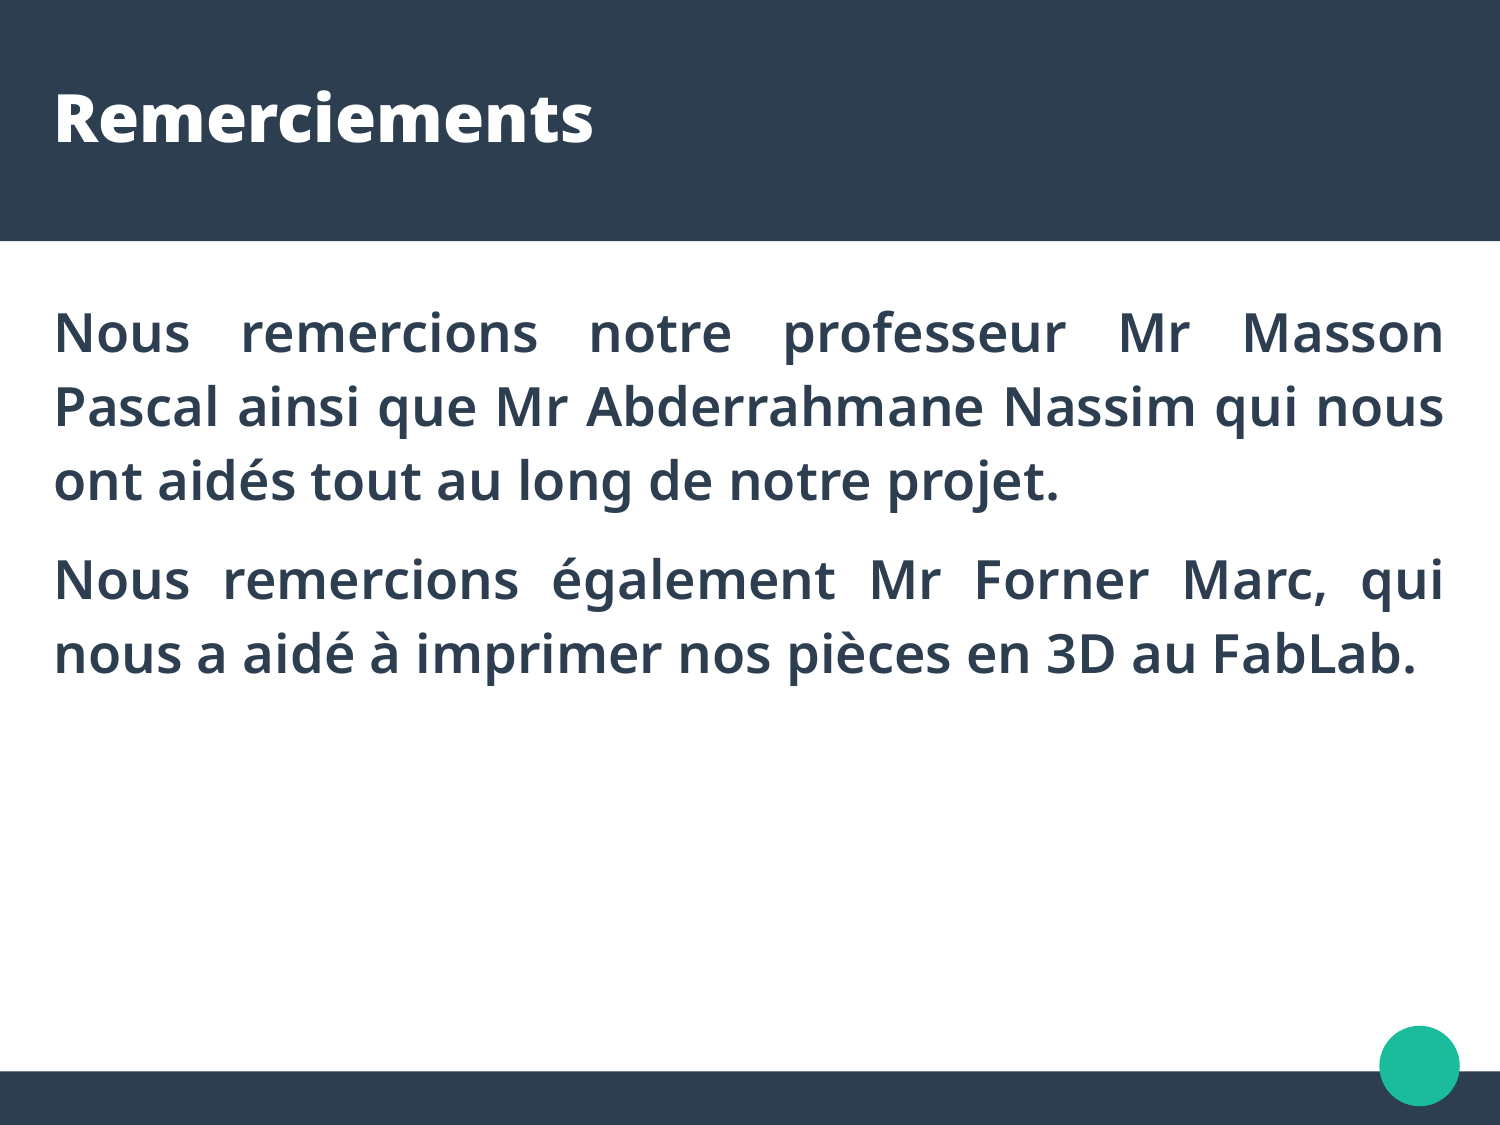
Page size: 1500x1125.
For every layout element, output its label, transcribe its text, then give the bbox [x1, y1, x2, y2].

list Nous remercions notre professeur Mr Masson Pascal ainsi que Mr Abderrahmane Nassim qui nous ont aidés tout au long de notre projet. Nous remercions également Mr Forner Marc, qui nous a aidé à imprimer nos pièces en 3D au FabLab. [53, 294, 1447, 1045]
title Remerciements [53, 44, 1447, 188]
